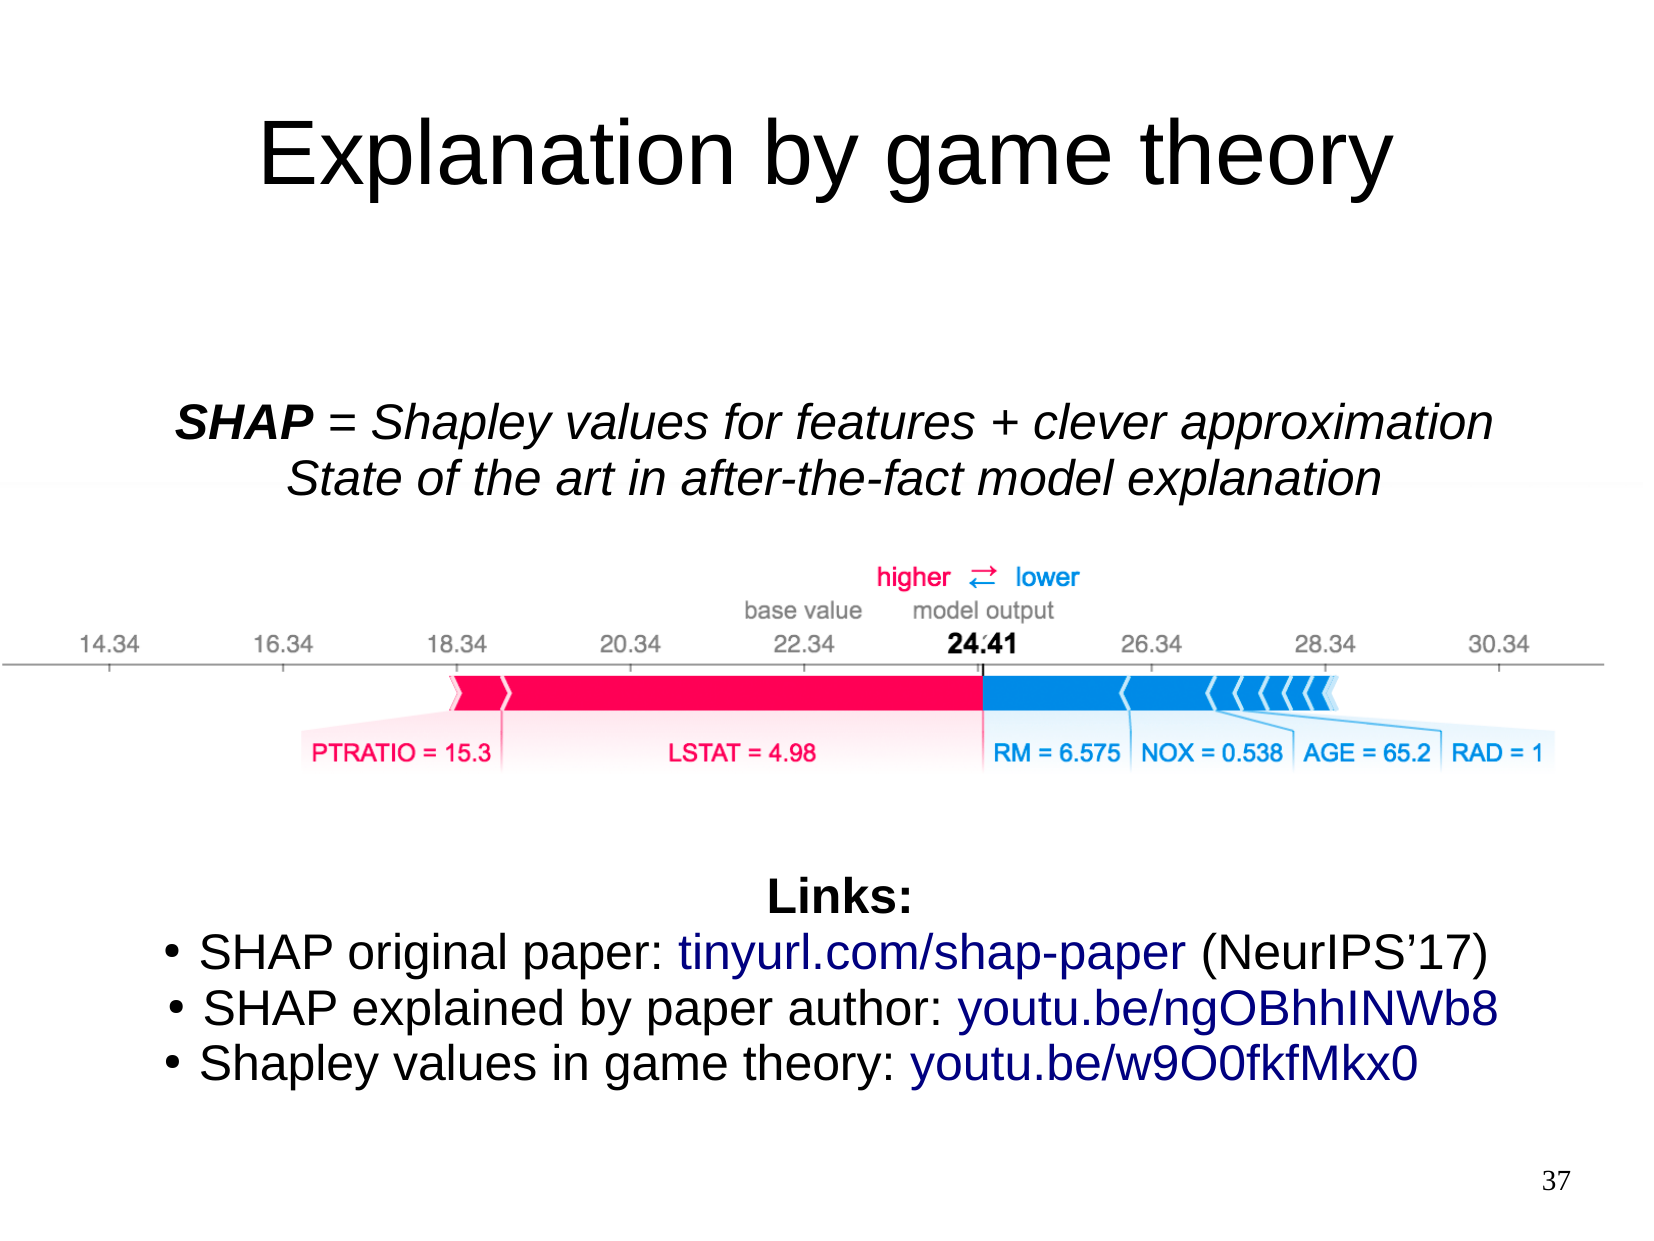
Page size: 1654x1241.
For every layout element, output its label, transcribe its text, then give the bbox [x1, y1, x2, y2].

picture [0, 482, 1643, 786]
title Explanation by game theory [82, 49, 1571, 257]
text_box Links: SHAP original paper: tinyurl.com/shap-paper (NeurIPS’17) SHAP explained by paper author: youtu.be/ngOBhhINWb8 Shapley values in game theory: youtu.be/w9O0fkfMkx0 [75, 861, 1606, 1179]
subtitle SHAP = Shapley values for features + clever approximation State of the art in after-the-fact model explanation [109, 195, 1561, 761]
